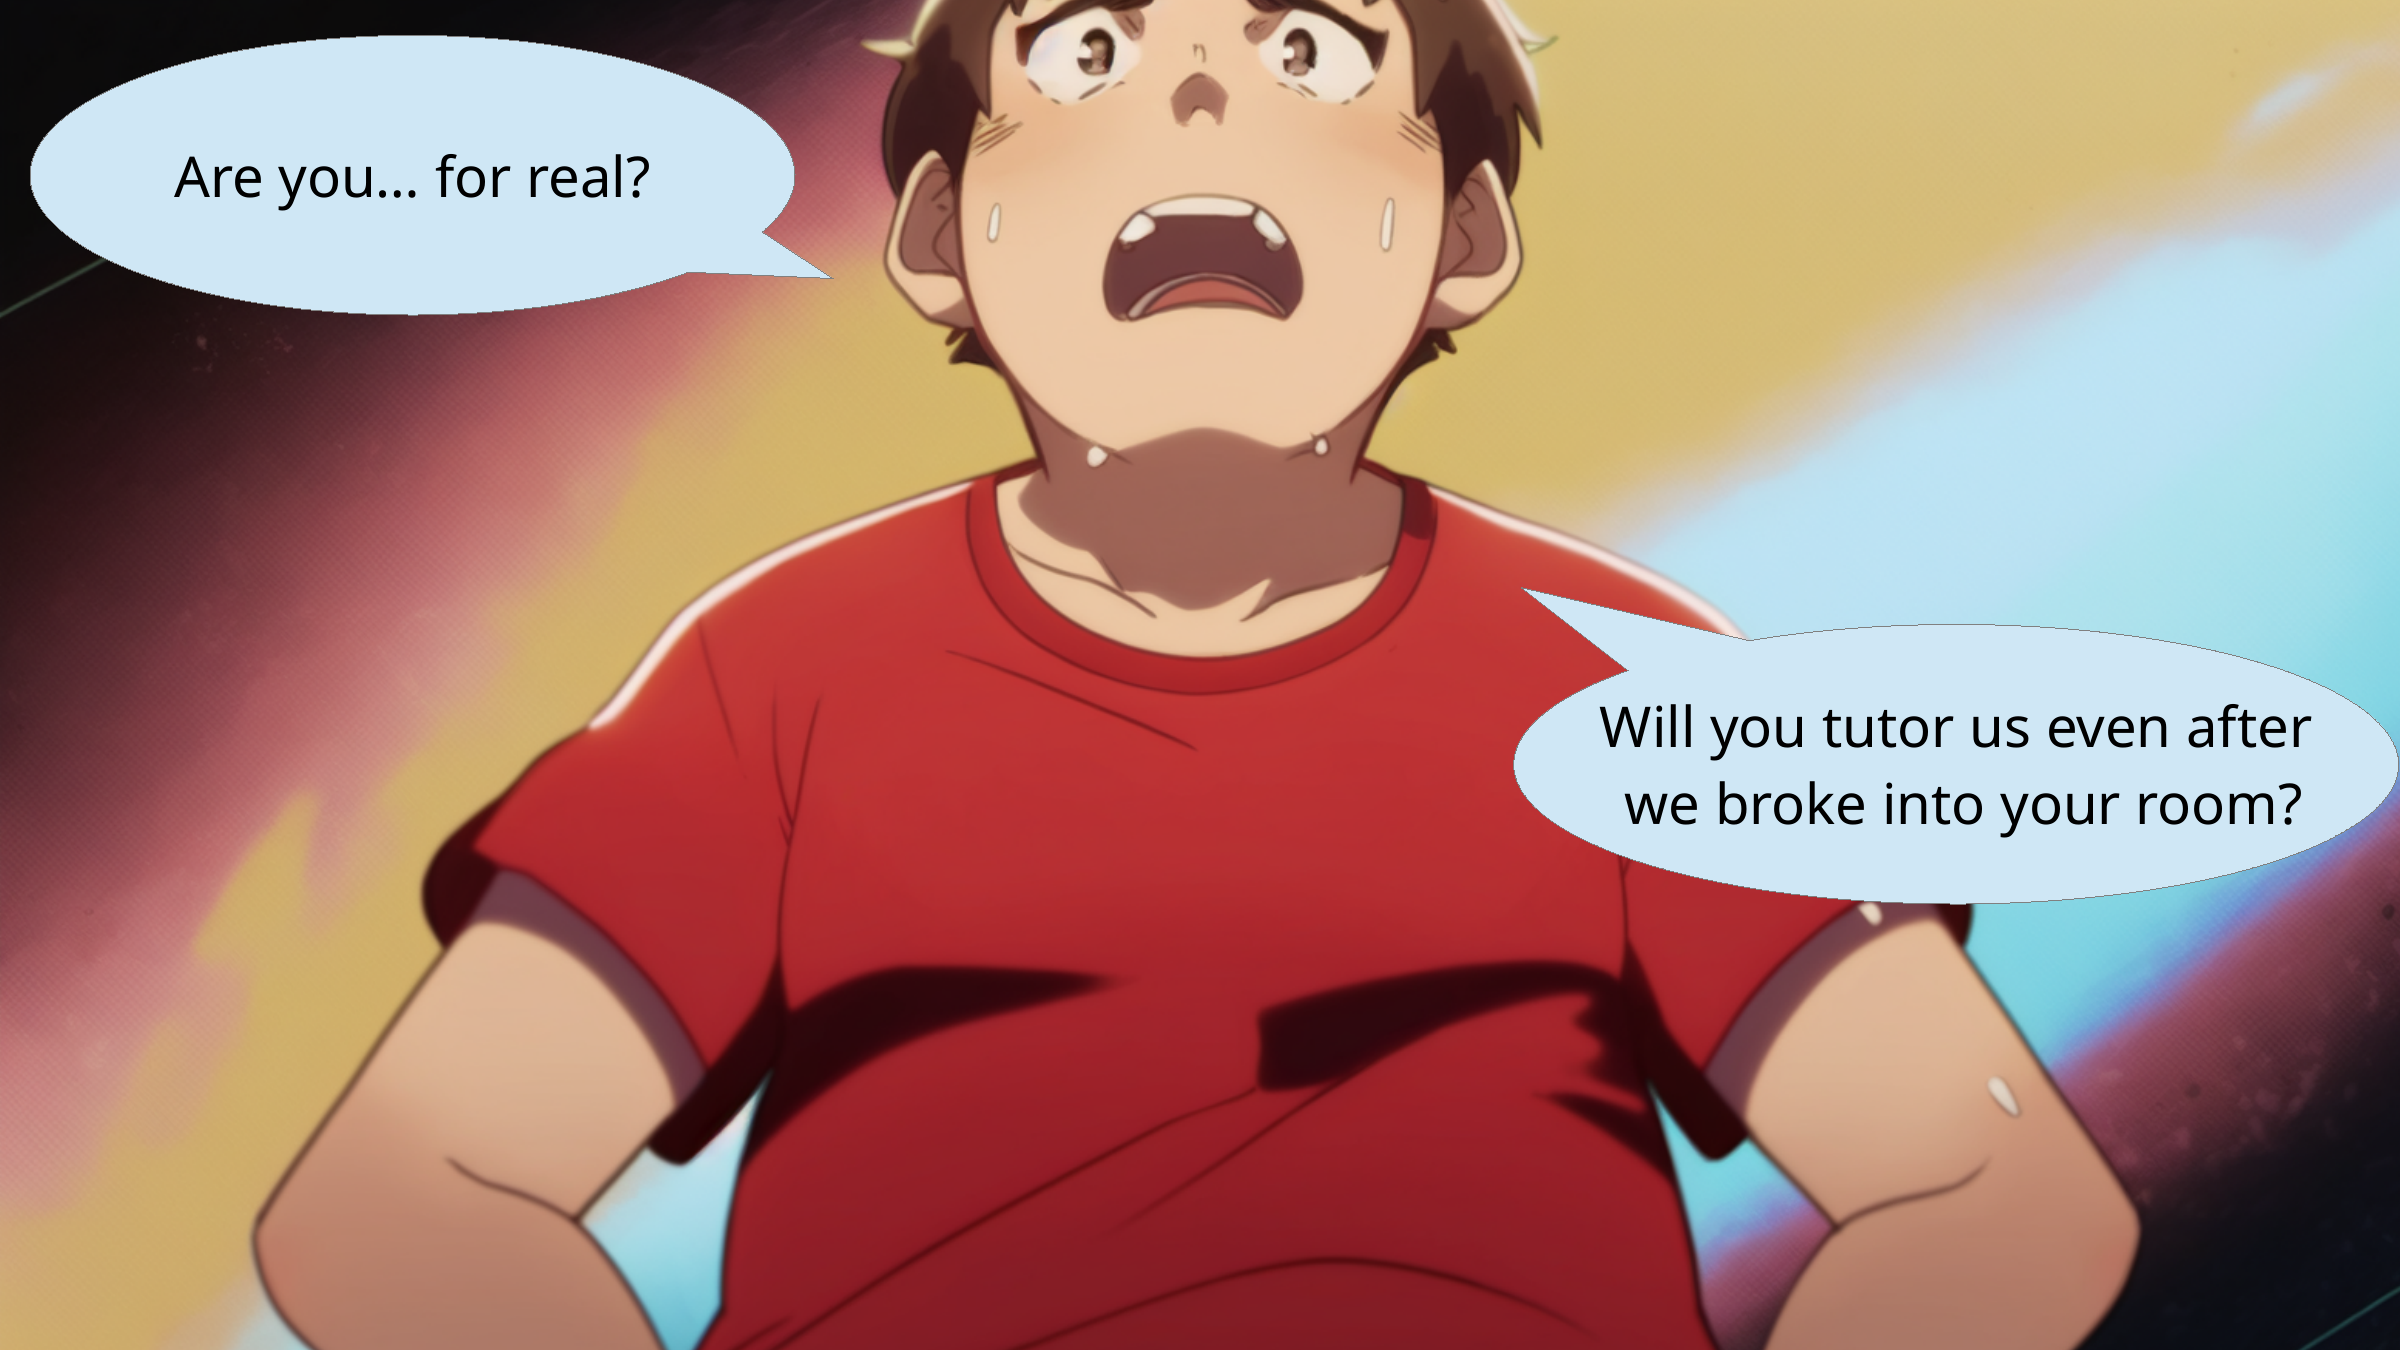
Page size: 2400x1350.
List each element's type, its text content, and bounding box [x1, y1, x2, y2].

text_box Will you tutor us even after we broke into your room? [1513, 587, 2399, 905]
text_box Are you… for real? [30, 35, 834, 316]
picture [0, 0, 2400, 1350]
